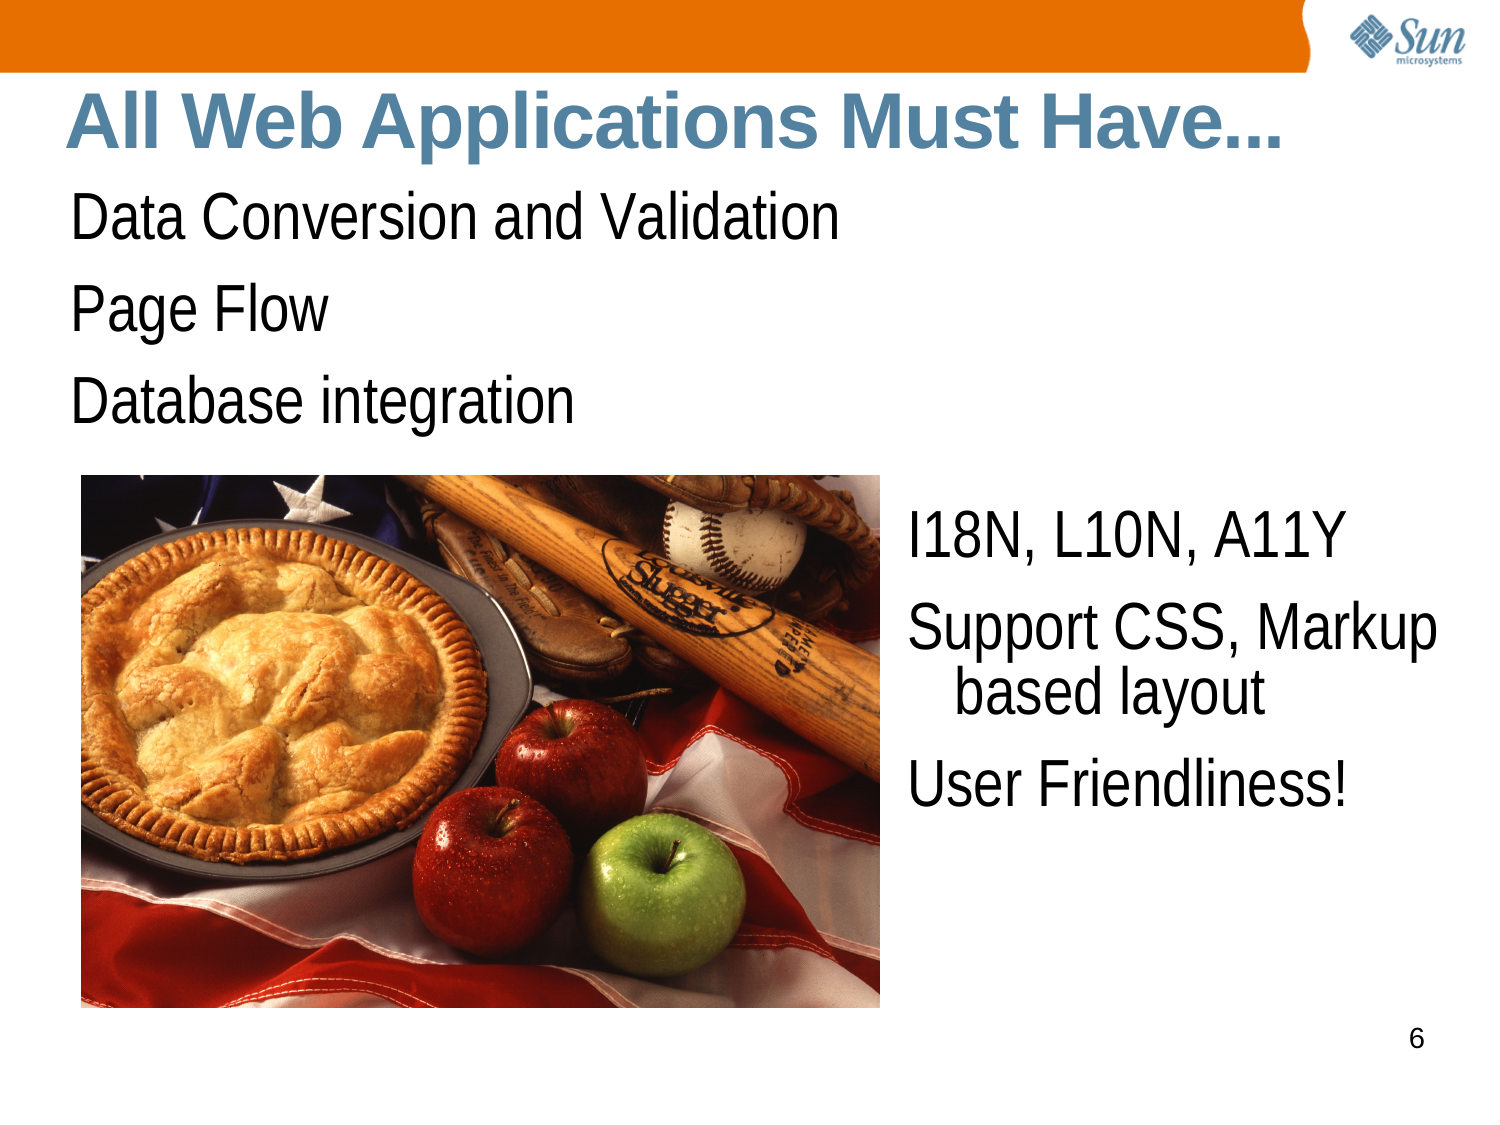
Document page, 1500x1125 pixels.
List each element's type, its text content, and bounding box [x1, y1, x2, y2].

picture [81, 475, 880, 1008]
list I18N, L10N, A11Y Support CSS, Markup based layout User Friendliness! [887, 504, 1478, 1069]
list Data Conversion and Validation Page Flow Database integration [51, 187, 1453, 1029]
title All Web Applications Must Have... [64, 84, 1427, 189]
picture [0, 0, 1500, 75]
